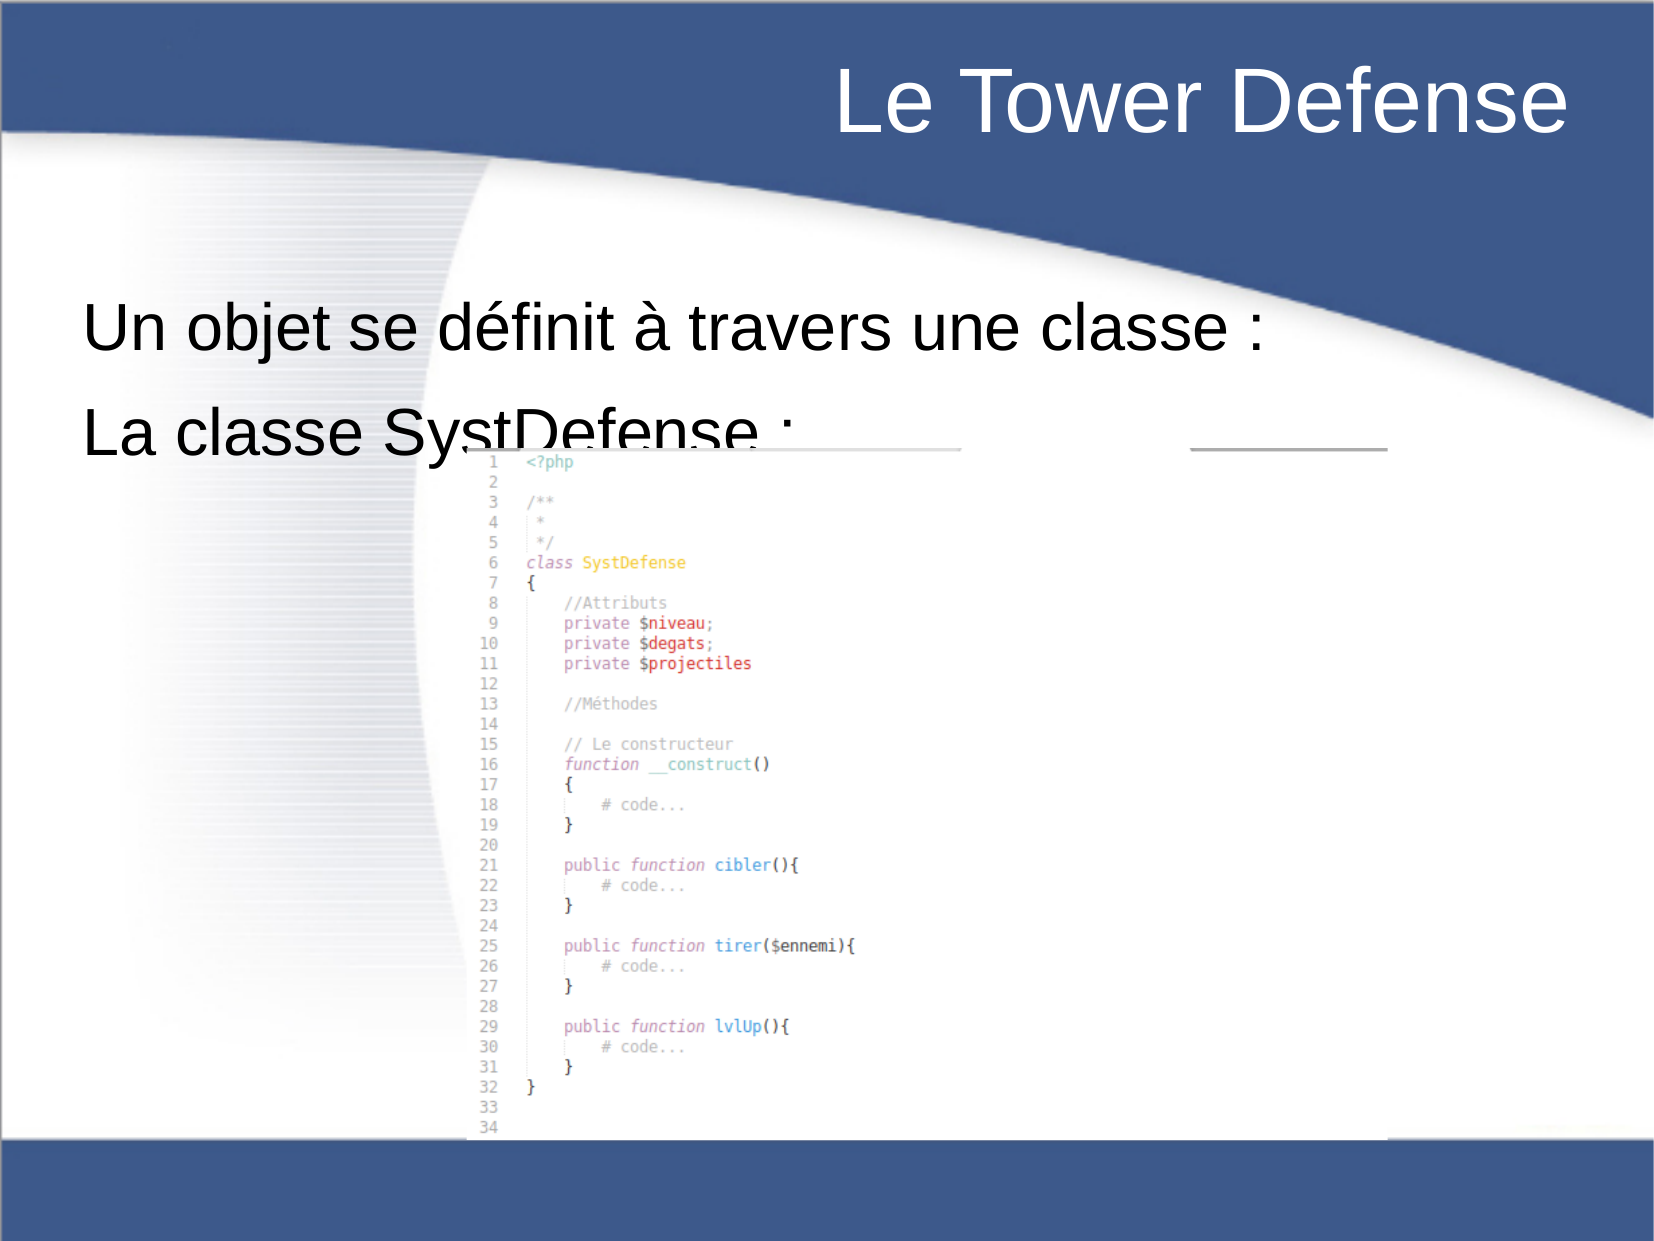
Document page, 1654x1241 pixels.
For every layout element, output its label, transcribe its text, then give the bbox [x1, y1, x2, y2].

list Un objet se définit à travers une classe : La classe SystDefense : [82, 290, 1571, 1087]
picture [0, 0, 1654, 1241]
title Le Tower Defense [82, 49, 1571, 257]
